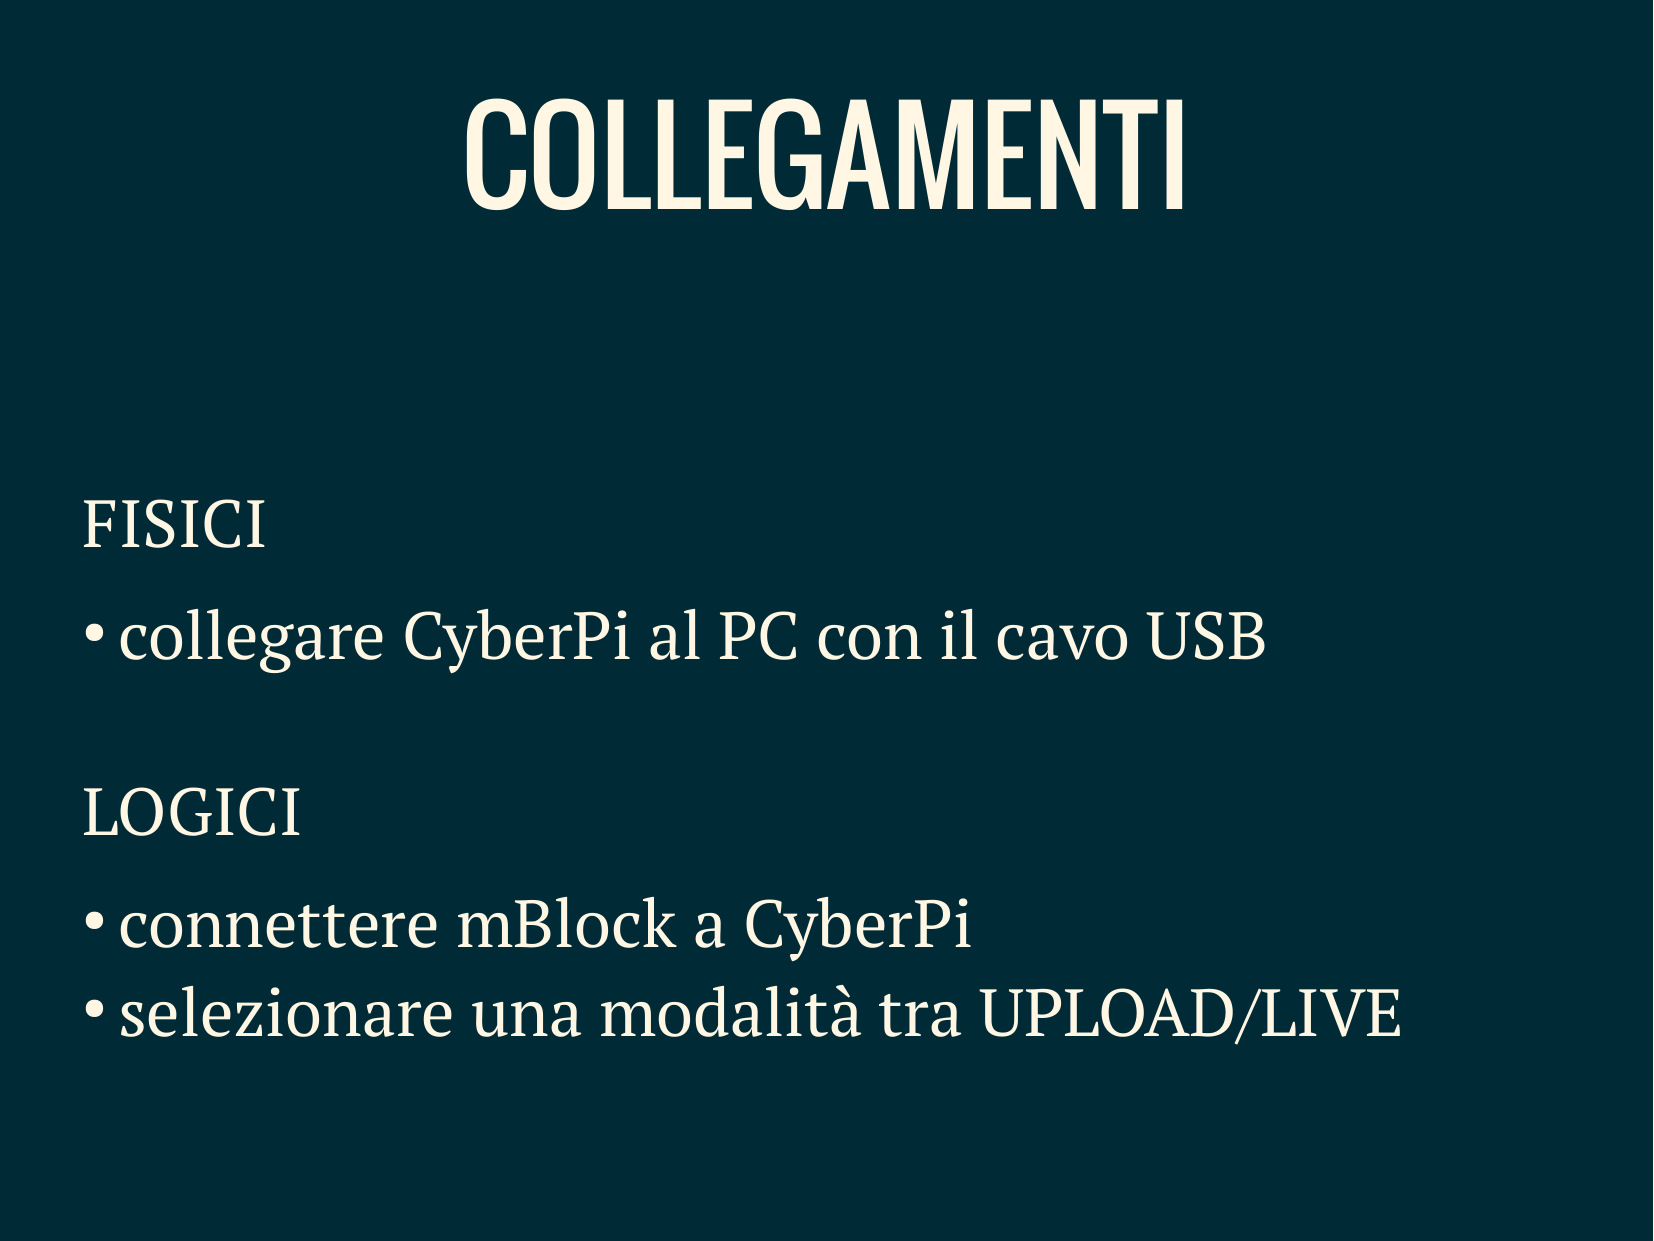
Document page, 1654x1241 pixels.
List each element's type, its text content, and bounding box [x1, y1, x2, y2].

title collegamenti [82, 49, 1571, 257]
text_box FISICI collegare CyberPi al PC con il cavo USB LOGICI connettere mBlock a CyberPi selezionare una modalità tra UPLOAD/LIVE [82, 366, 1571, 1193]
